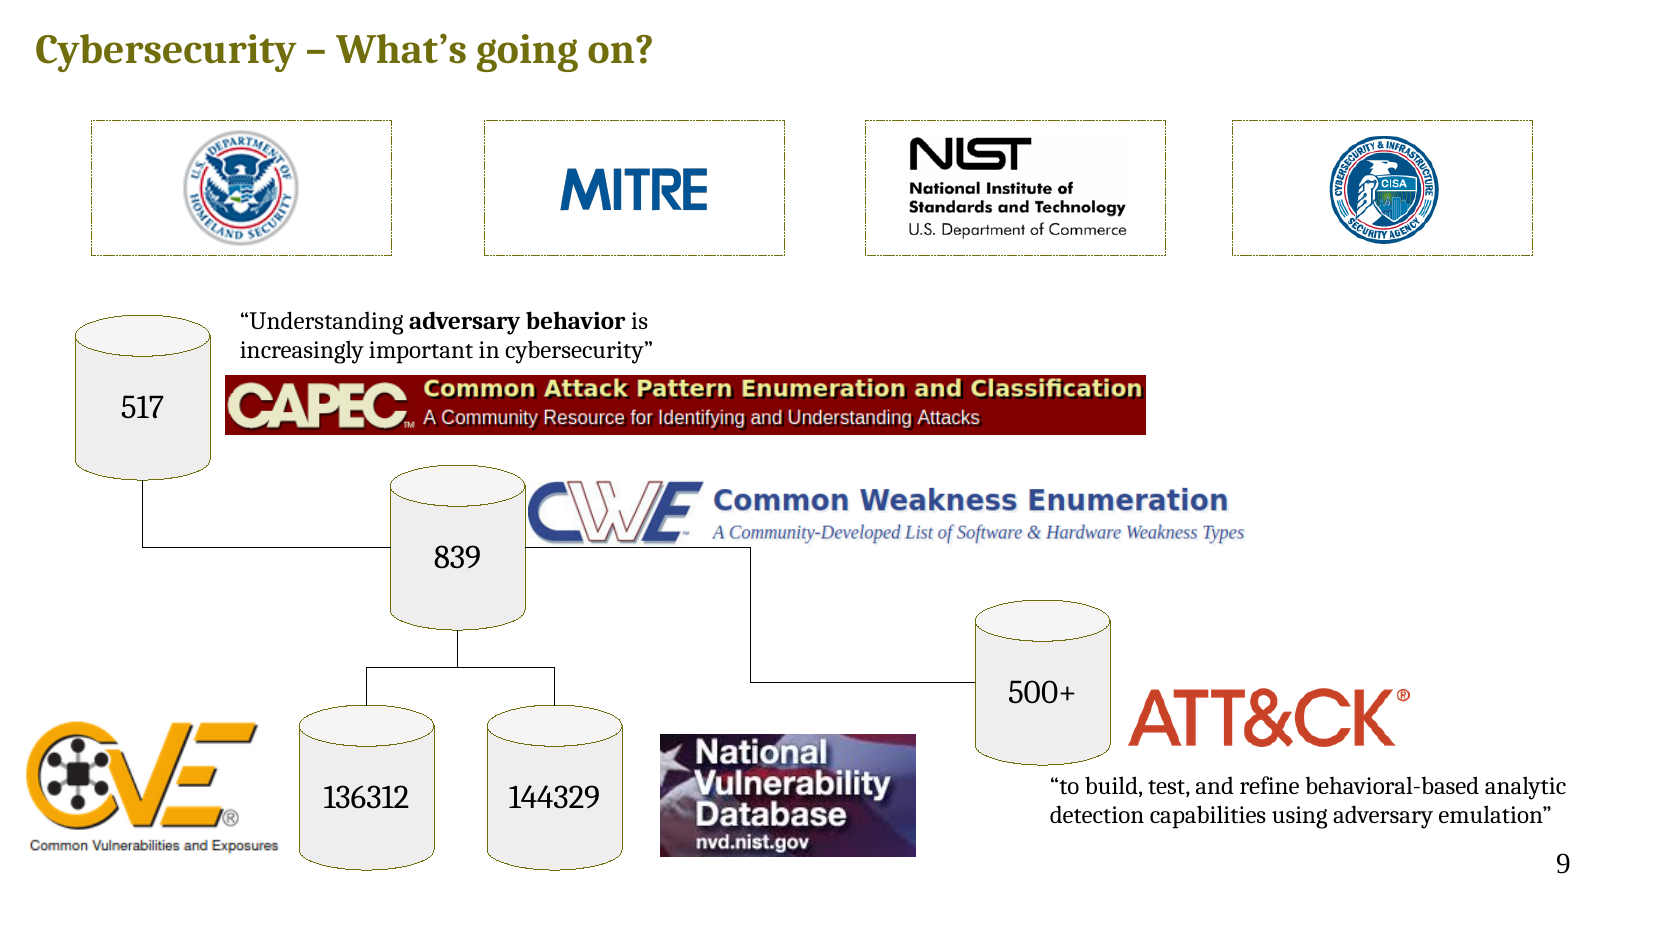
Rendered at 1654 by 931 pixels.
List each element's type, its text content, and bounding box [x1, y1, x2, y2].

text_box Cybersecurity – What’s going on? [20, 18, 691, 91]
text_box 144329 [487, 727, 623, 871]
text_box “to build, test, and refine behavioral-based analytic detection capabilities using adversary emulation” [1035, 765, 1624, 841]
text_box 517 [75, 336, 211, 481]
picture [25, 716, 285, 856]
text_box 500+ [975, 621, 1111, 766]
picture [528, 475, 1249, 547]
text_box 136312 [299, 726, 435, 871]
picture [182, 126, 302, 249]
picture [1125, 684, 1411, 751]
picture [660, 734, 916, 857]
text_box 839 [390, 486, 526, 631]
picture [903, 135, 1128, 241]
picture [552, 165, 718, 211]
picture [1323, 129, 1441, 246]
text_box “Understanding adversary behavior is increasingly important in cybersecurity” [225, 300, 691, 374]
picture [225, 375, 1146, 436]
